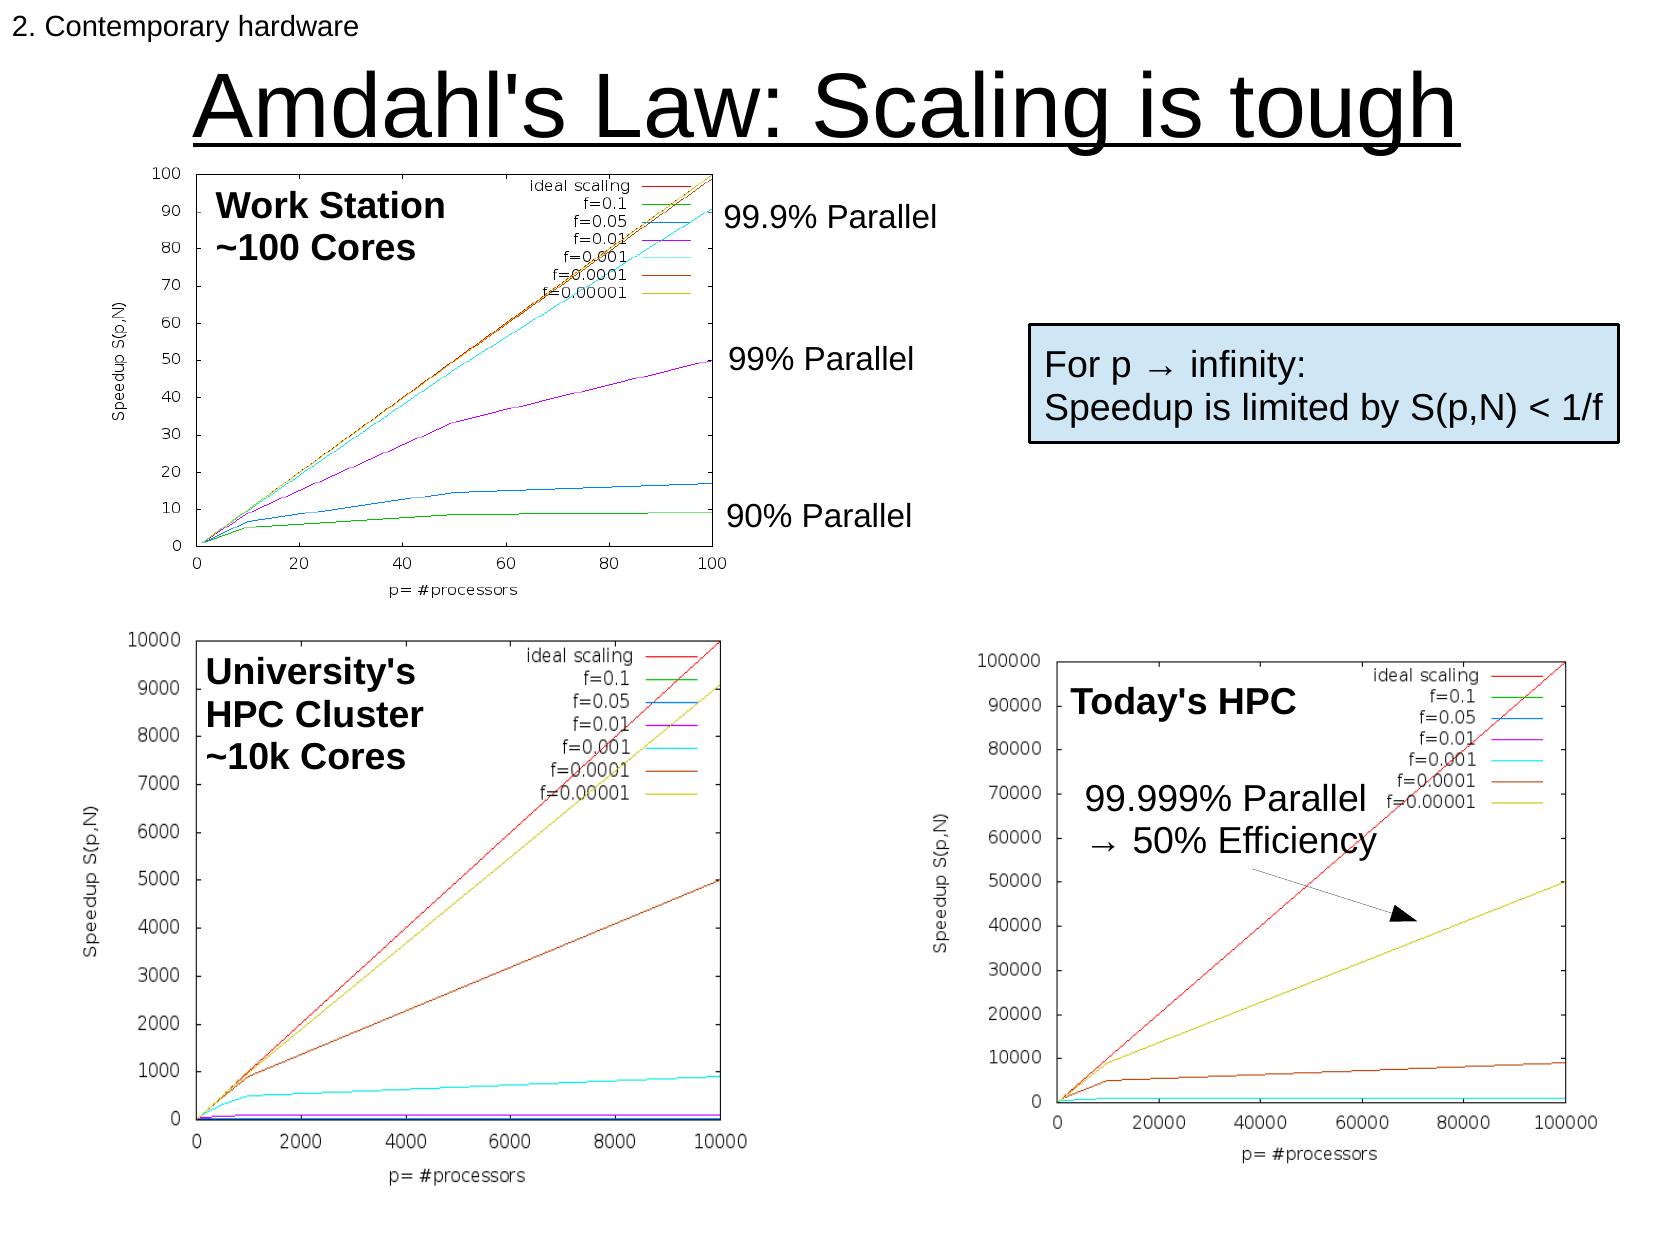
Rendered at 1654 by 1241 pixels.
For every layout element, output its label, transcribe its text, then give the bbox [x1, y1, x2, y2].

text_box Today's HPC [1055, 673, 1323, 731]
text_box Work Station ~100 Cores [200, 177, 462, 276]
picture [927, 637, 1601, 1170]
title Amdahl's Law: Scaling is tough [82, 2, 1571, 210]
picture [77, 614, 756, 1193]
text_box 99% Parallel [713, 332, 1029, 390]
picture [106, 153, 745, 603]
text_box [1029, 324, 1619, 336]
text_box [1029, 436, 1619, 443]
text_box 99.999% Parallel → 50% Efficiency [1069, 769, 1403, 869]
text_box 90% Parallel [711, 490, 929, 543]
text_box For p → infinity: Speedup is limited by S(p,N) < 1/f [1029, 336, 1619, 436]
text_box 2. Contemporary hardware [11, 8, 815, 44]
text_box University's HPC Cluster ~10k Cores [190, 643, 440, 785]
text_box 99.9% Parallel [708, 191, 1141, 249]
